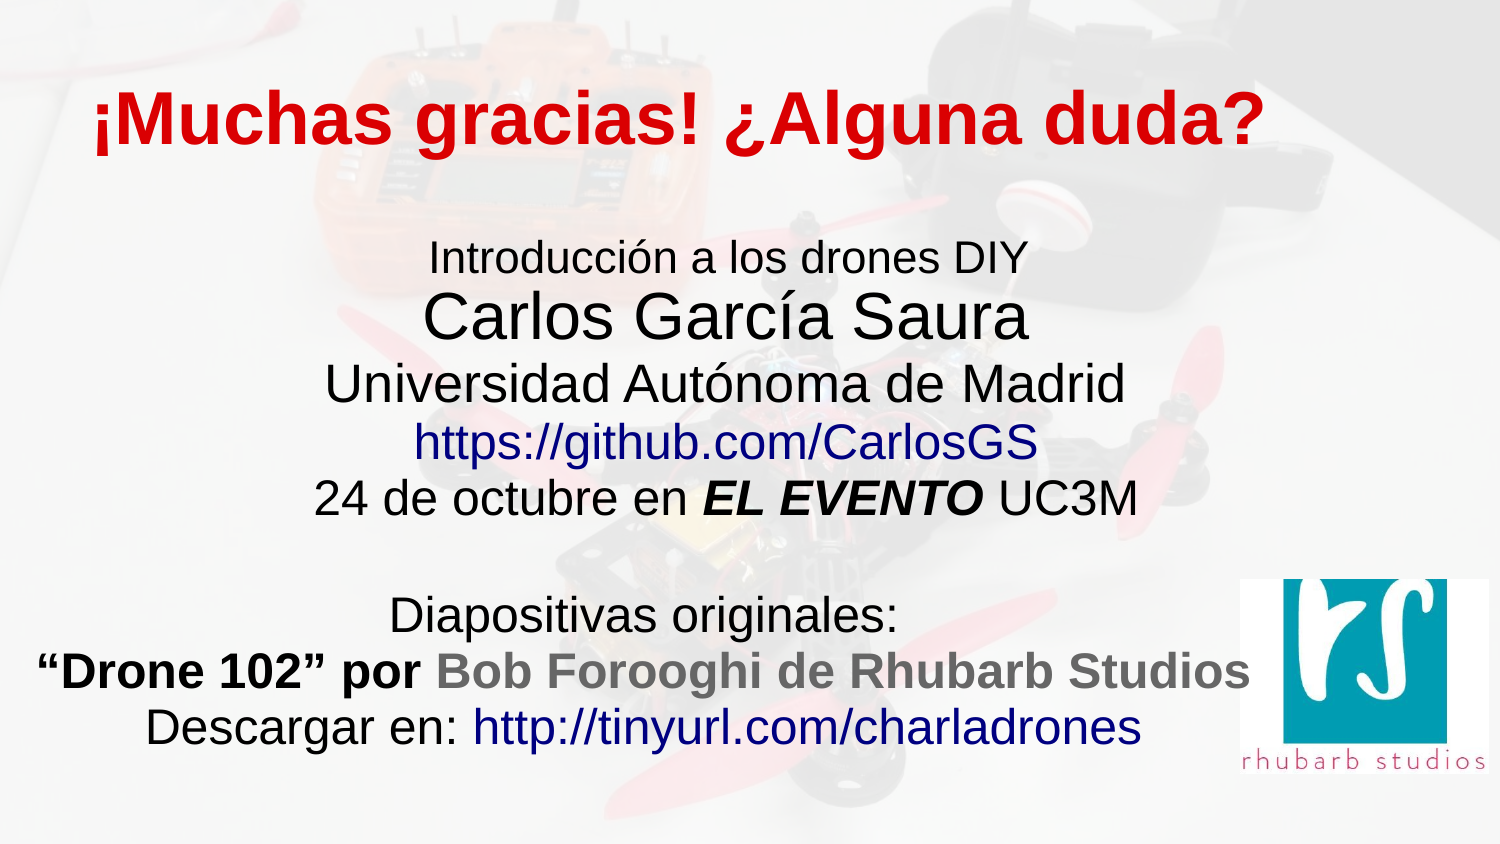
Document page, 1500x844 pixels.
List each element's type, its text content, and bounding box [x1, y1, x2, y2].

text_box Carlos García Saura Universidad Autónoma de Madrid https://github.com/CarlosGS 24 de octubre en EL EVENTO UC3M [188, 271, 1264, 535]
text_box Introducción a los drones DIY [413, 224, 1500, 464]
title ¡Muchas gracias! ¿Alguna duda? [75, 33, 1426, 175]
text_box Diapositivas originales: “Drone 102” por Bob Forooghi de Rhubarb Studios Descargar en: http://tinyurl.com/charladrones [0, 580, 1300, 820]
picture [1240, 579, 1489, 774]
text_box [0, 0, 1500, 844]
